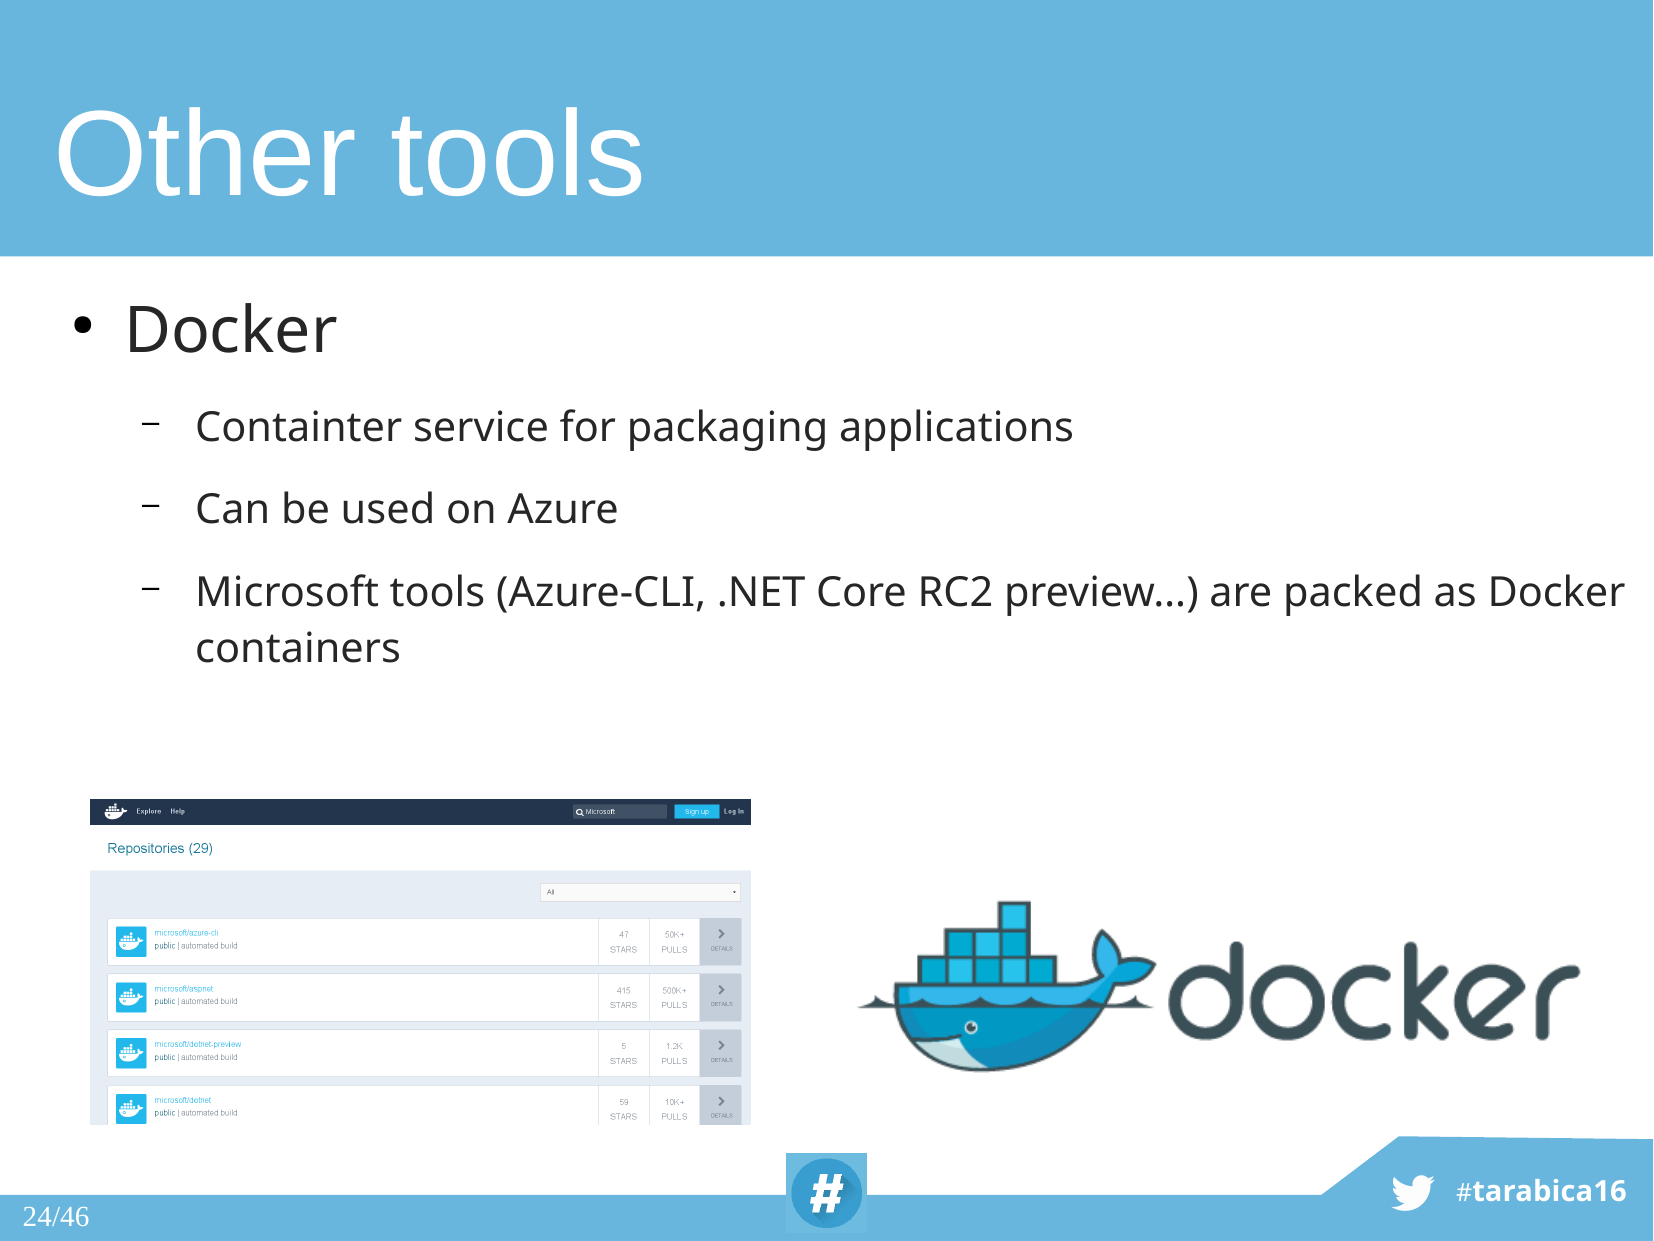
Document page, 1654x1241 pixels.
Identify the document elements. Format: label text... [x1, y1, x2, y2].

list Docker Containter service for packaging applications Can be used on Azure Microsoft tools (Azure-CLI, .NET Core RC2 preview…) are packed as Docker containers [53, 283, 1632, 1108]
picture [855, 899, 1582, 1076]
picture [90, 799, 751, 1126]
picture [786, 1153, 867, 1233]
title Other tools [53, 49, 1600, 257]
picture [1378, 1158, 1448, 1228]
